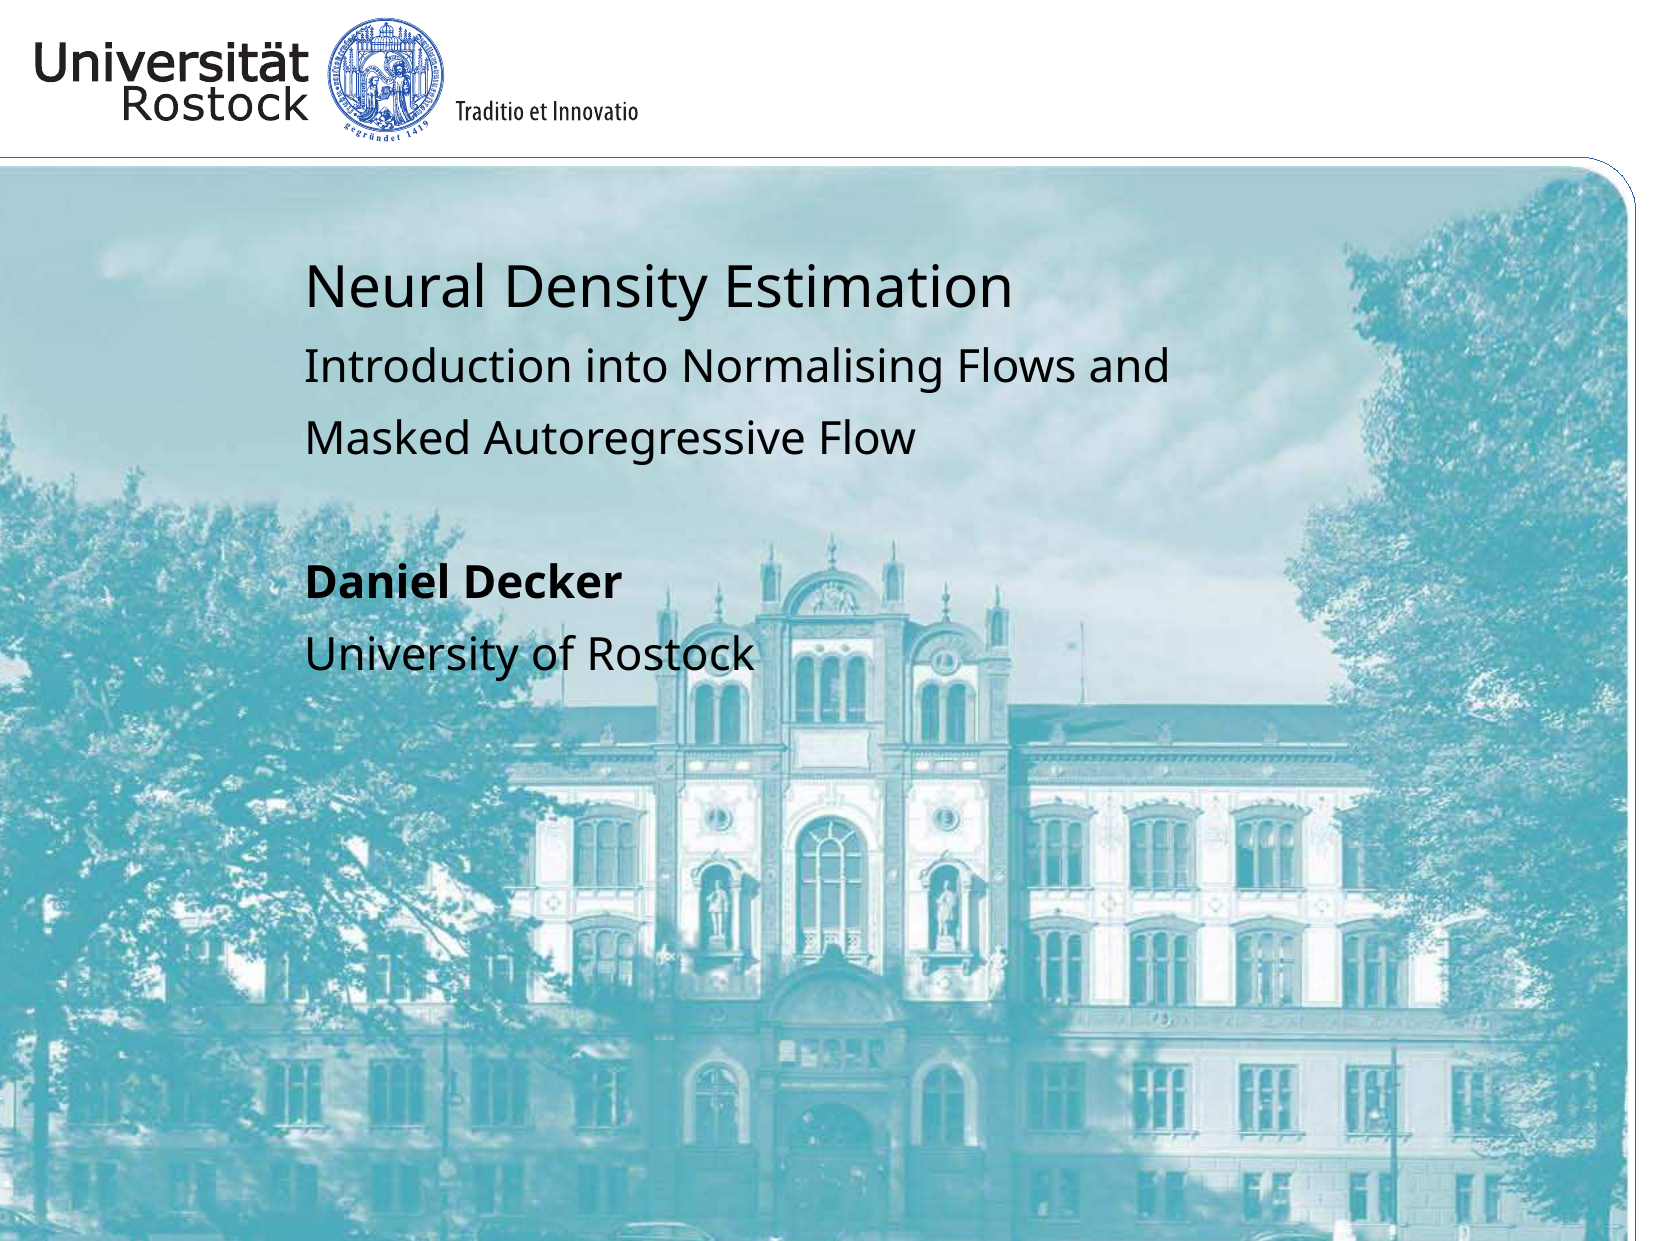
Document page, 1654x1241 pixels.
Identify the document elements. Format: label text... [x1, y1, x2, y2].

picture [0, 165, 1630, 1241]
picture [35, 17, 638, 142]
text_box Neural Density Estimation Introduction into Normalising Flows and Masked Autoregressive Flow Daniel Decker University of Rostock [289, 226, 1205, 827]
text_box [0, 0, 1654, 1241]
